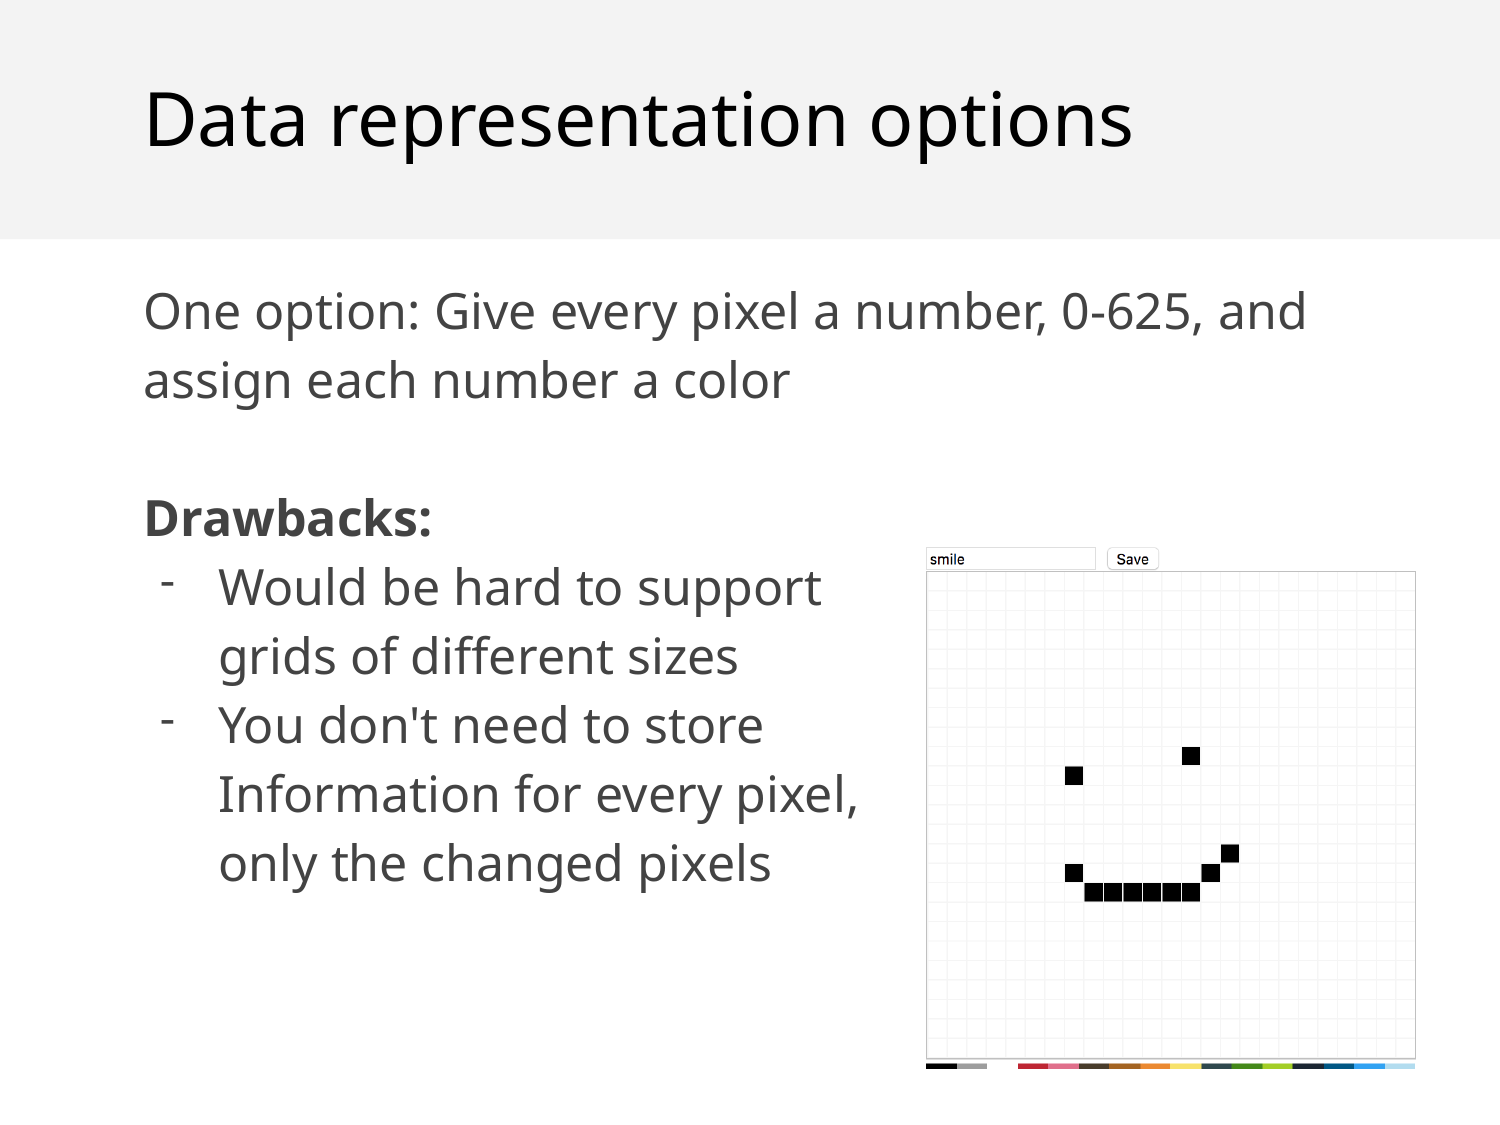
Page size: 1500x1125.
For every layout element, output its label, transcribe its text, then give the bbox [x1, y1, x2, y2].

list One option: Give every pixel a number, 0-625, and assign each number a color Drawbacks: Would be hard to support grids of different sizes You don't need to store Information for every pixel, only the changed pixels [128, 255, 1372, 1004]
picture [919, 545, 1421, 1069]
title Data representation options [128, 56, 1372, 183]
